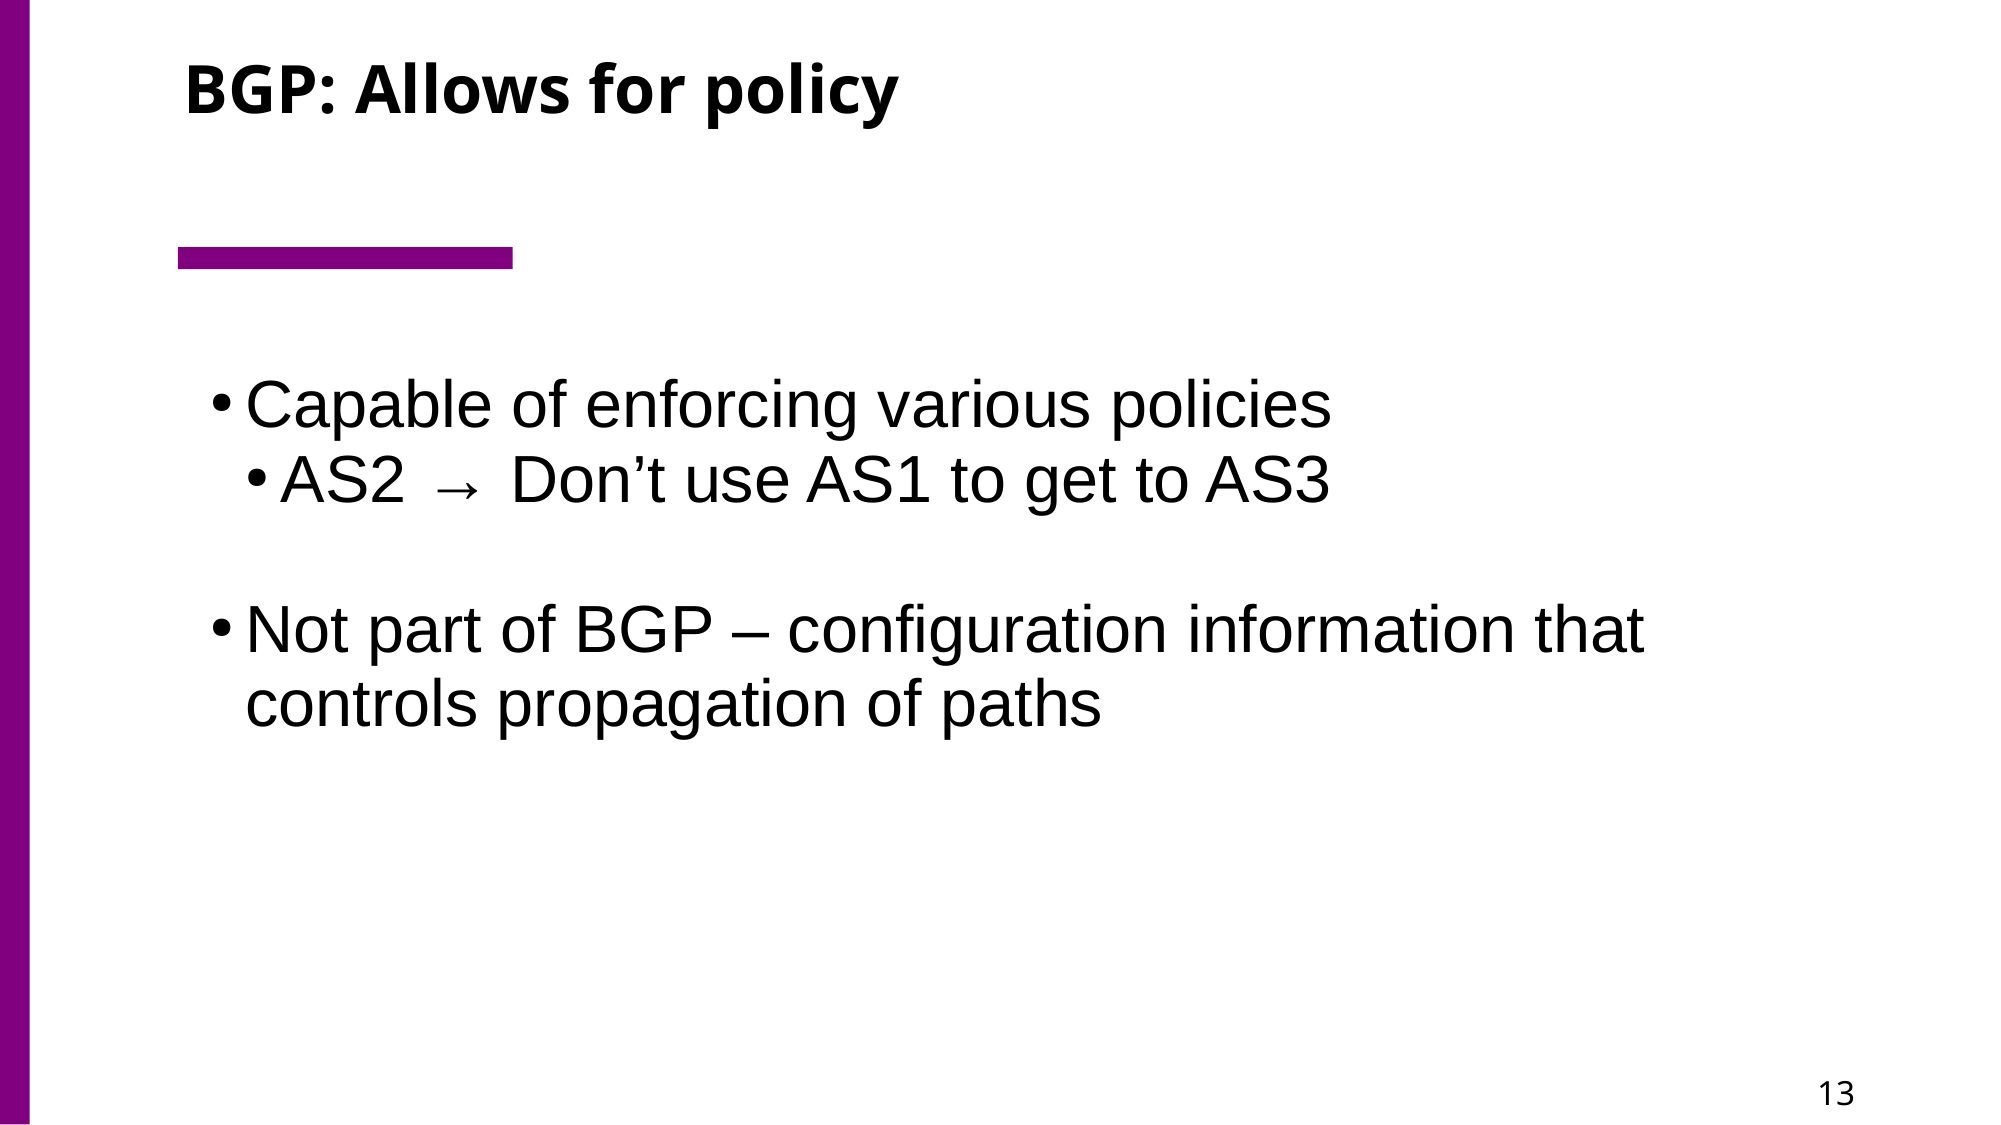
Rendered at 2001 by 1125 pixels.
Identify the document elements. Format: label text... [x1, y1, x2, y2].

text_box Capable of enforcing various policies AS2 → Don’t use AS1 to get to AS3 Not part of BGP – configuration information that controls propagation of paths [195, 360, 1711, 888]
title BGP: Allows for policy [133, 0, 1946, 135]
